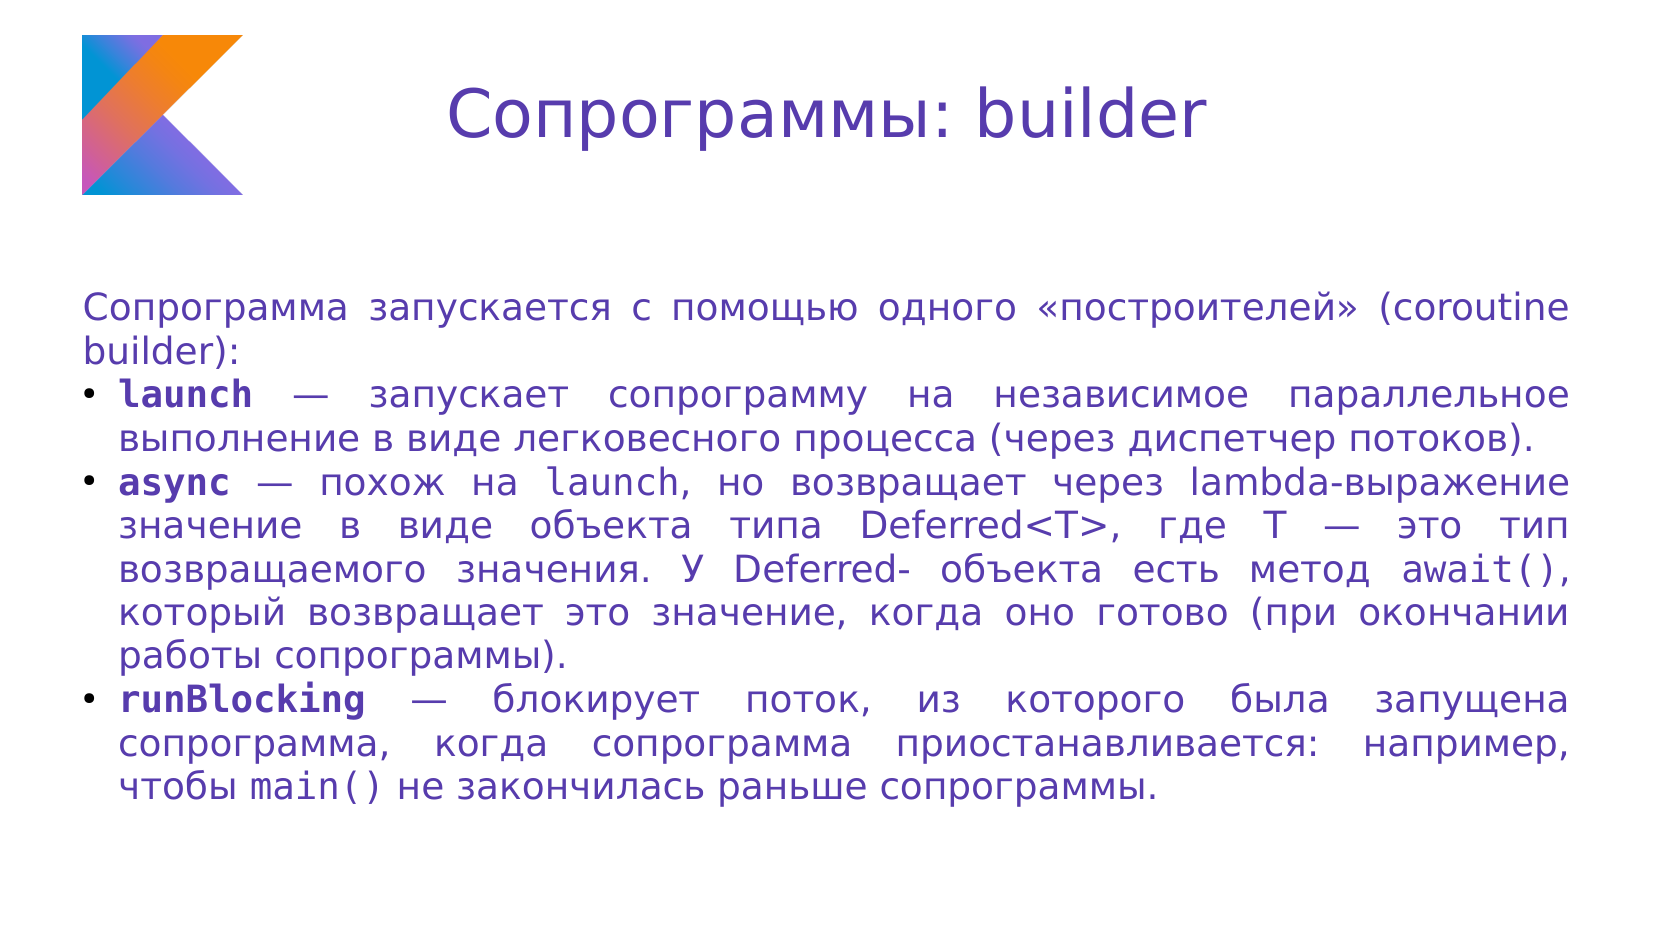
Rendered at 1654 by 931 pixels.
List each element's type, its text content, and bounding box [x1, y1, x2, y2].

title Сопрограммы: builder [243, 37, 1571, 193]
subtitle Сопрограмма запускается с помощью одного «построителей» (coroutine builder): launch — запускает сопрограмму на независимое параллельное выполнение в виде легковесного процесса (через диспетчер потоков). async — похож на launch, но возвращает через lambda-выражение значение в виде объекта типа Deferred<T>, где T — это тип возвращаемого значения. У Deferred- объекта есть метод await(), который возвращает это значение, когда оно готово (при окончании работы сопрограммы). runBlocking — блокирует поток, из которого была запущена сопрограмма, когда сопрограмма приостанавливается: например, чтобы main() не закончилась раньше сопрограммы. [82, 220, 1571, 874]
picture [82, 35, 243, 195]
